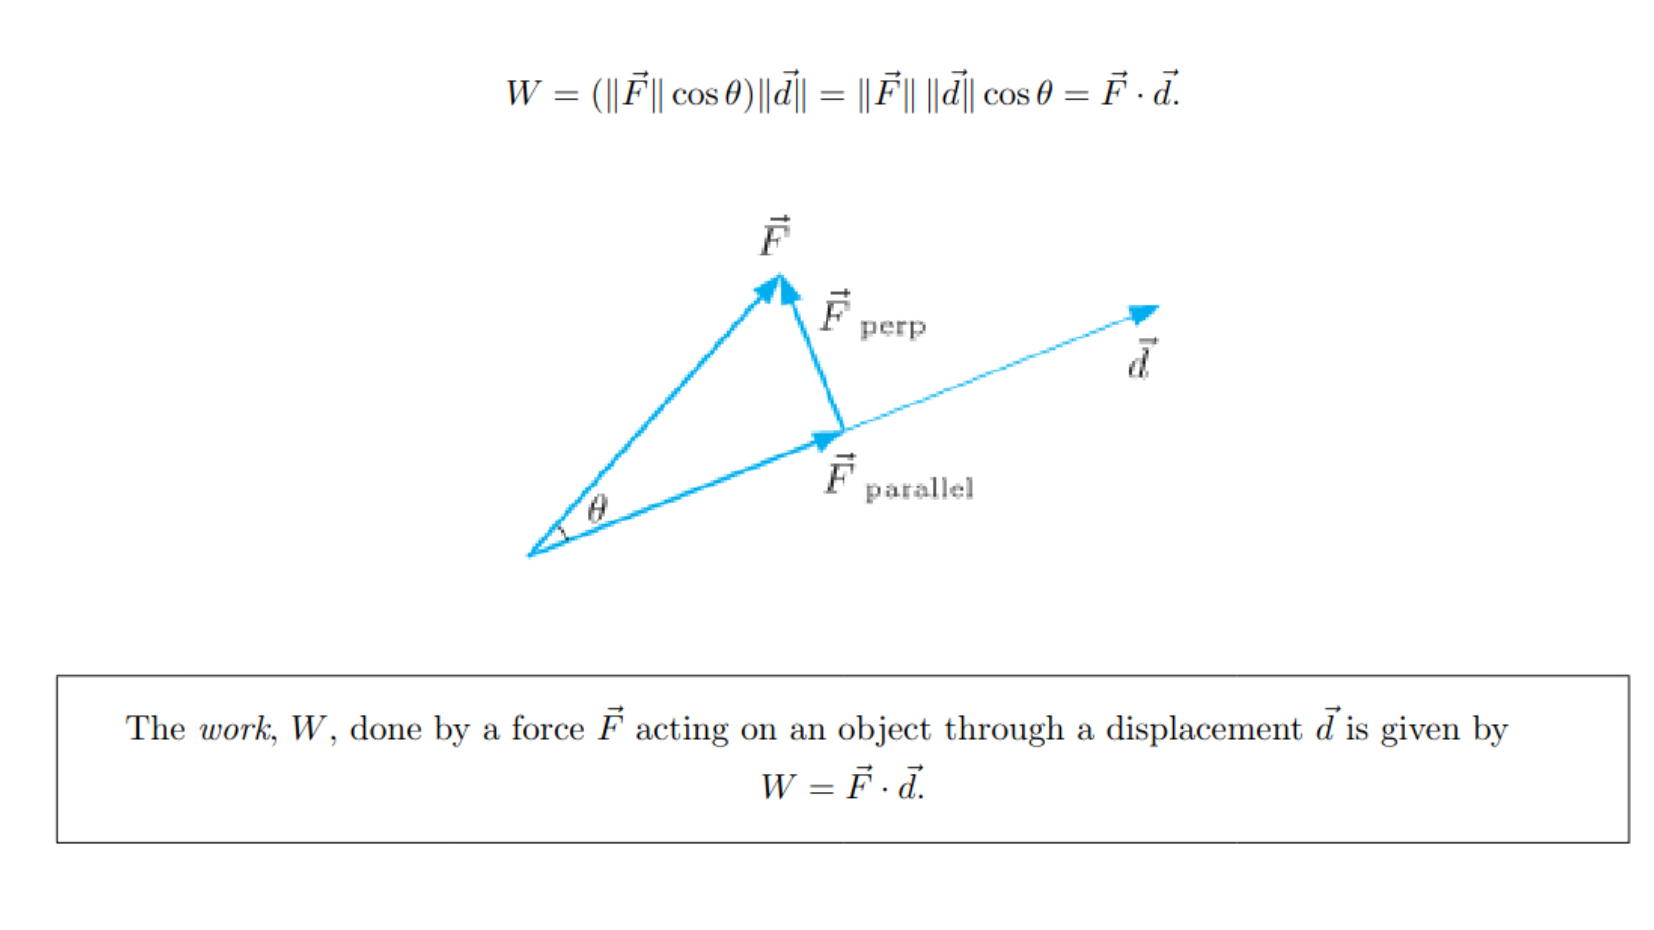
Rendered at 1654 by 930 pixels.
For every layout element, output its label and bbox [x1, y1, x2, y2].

picture [1, 61, 1653, 871]
